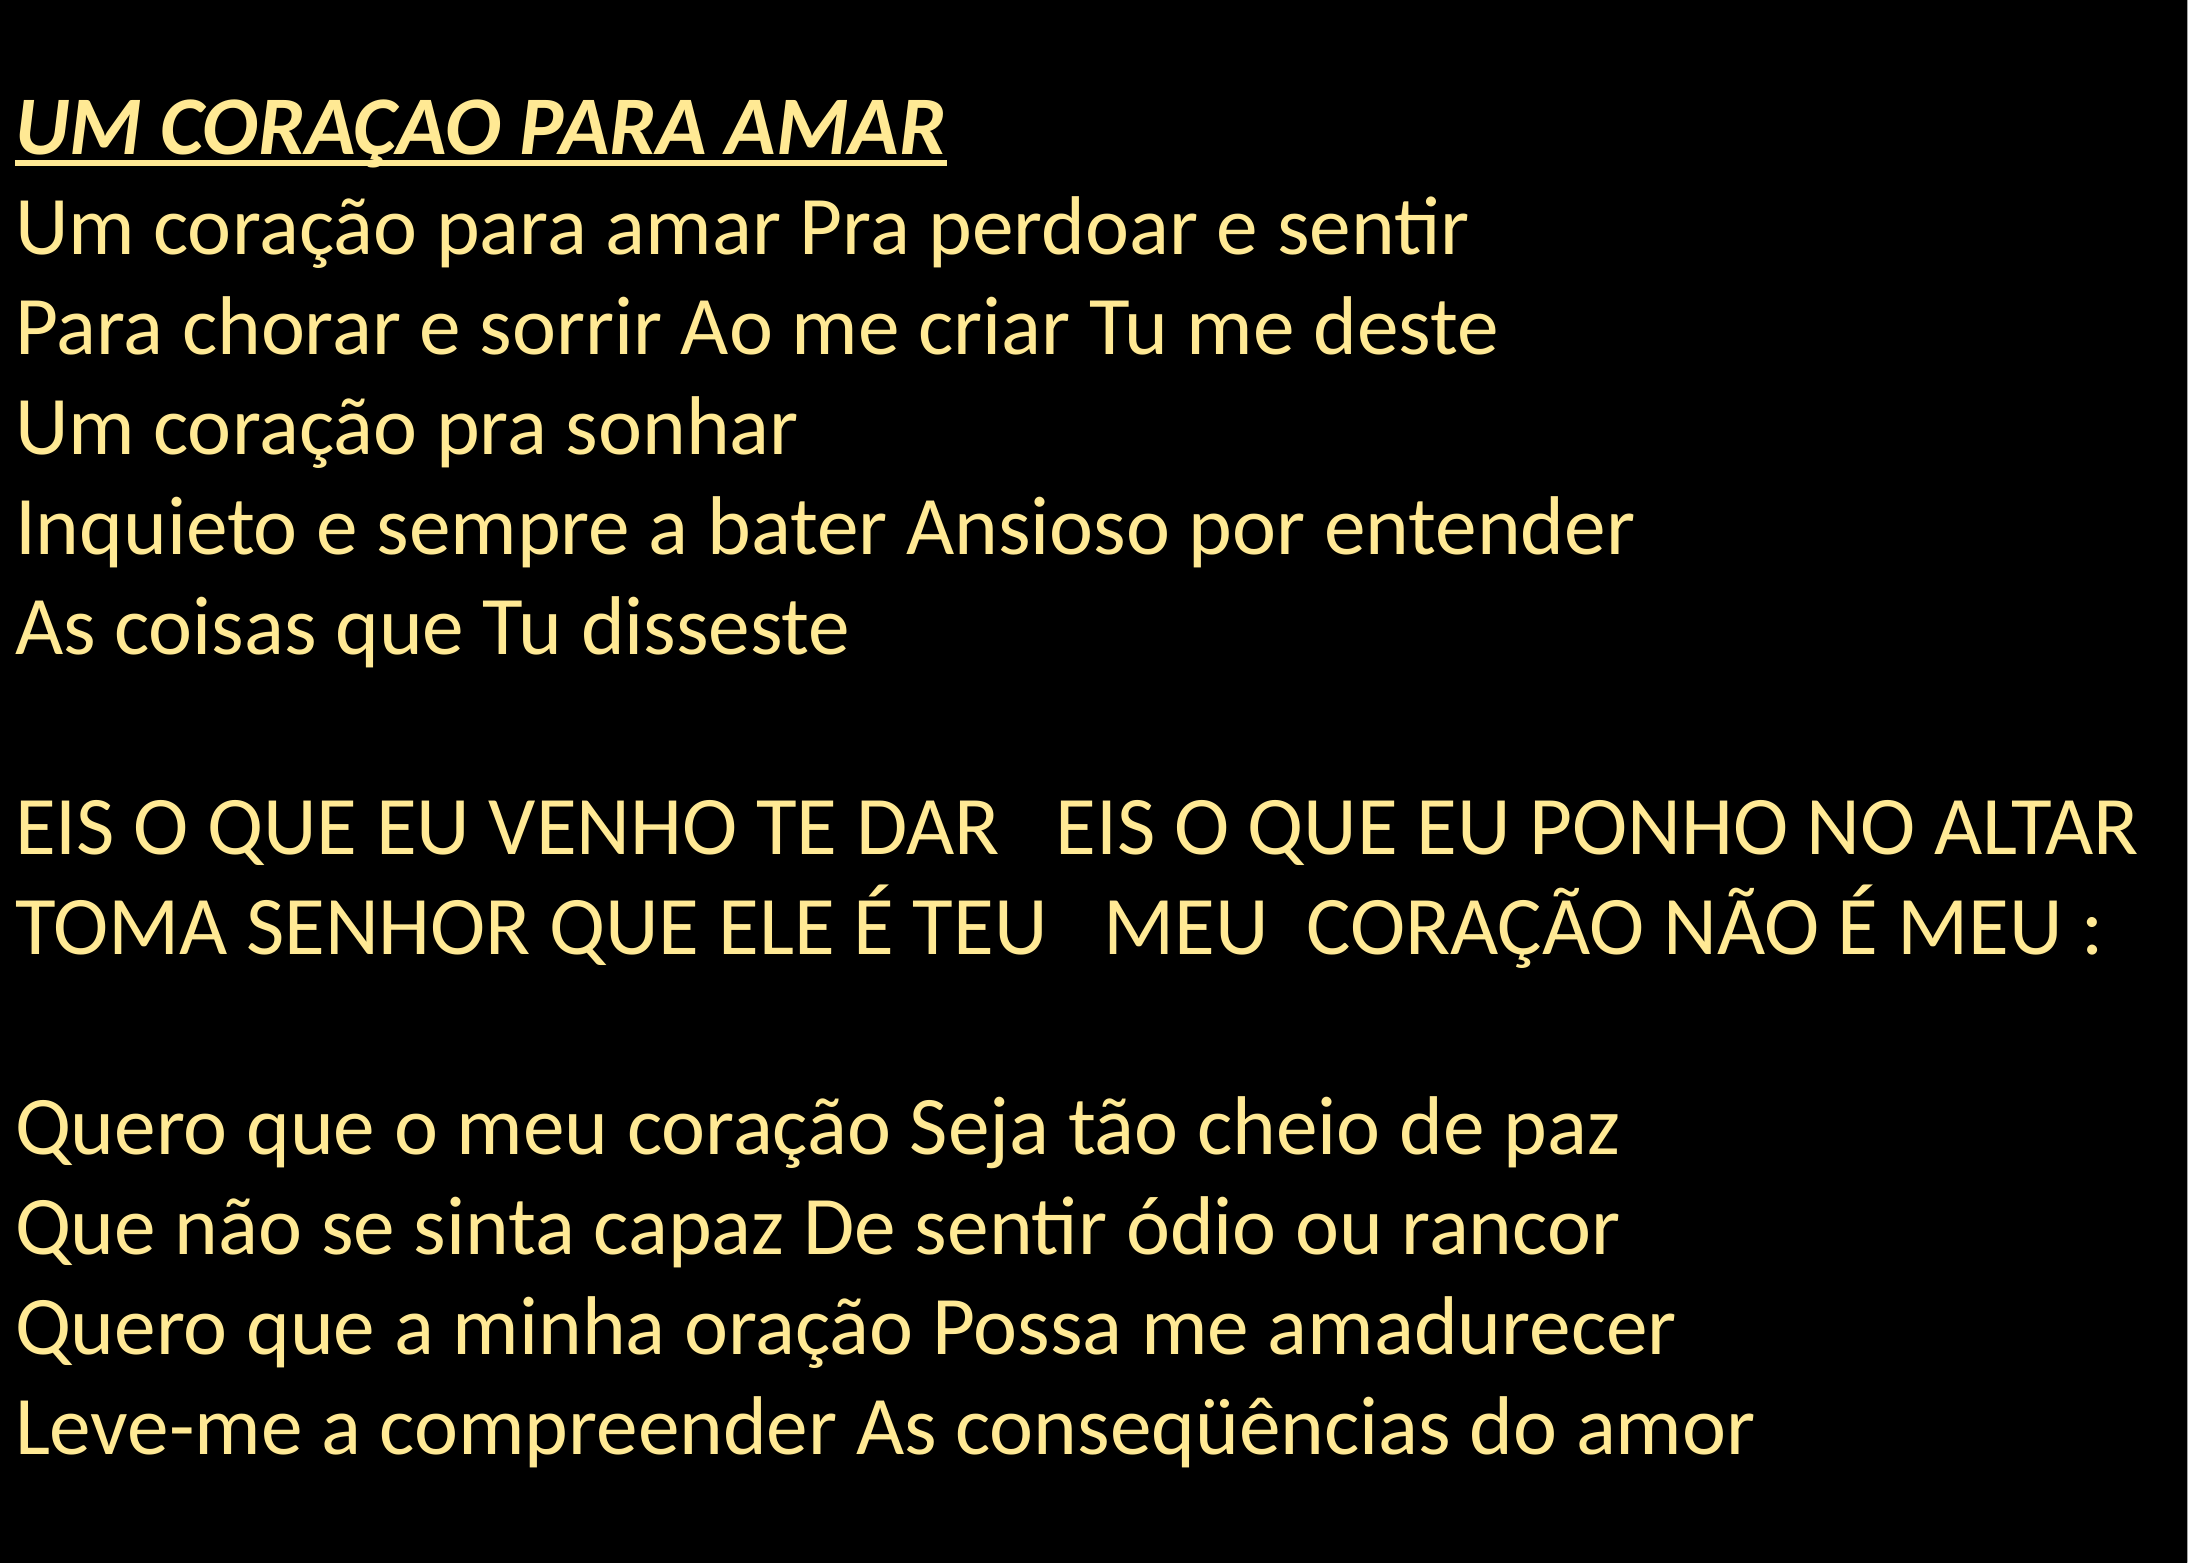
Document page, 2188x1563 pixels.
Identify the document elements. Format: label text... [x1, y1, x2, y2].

title UM CORAÇAO PARA AMAR Um coração para amar Pra perdoar e sentir Para chorar e sorrir Ao me criar Tu me deste Um coração pra sonhar Inquieto e sempre a bater Ansioso por entender As coisas que Tu disseste EIS O QUE EU VENHO TE DAR EIS O QUE EU PONHO NO ALTAR TOMA SENHOR QUE ELE É TEU MEU CORAÇÃO NÃO É MEU : Quero que o meu coração Seja tão cheio de paz Que não se sinta capaz De sentir ódio ou rancor Quero que a minha oração Possa me amadurecer Leve-me a compreender As conseqüências do amor [0, 0, 2188, 1563]
